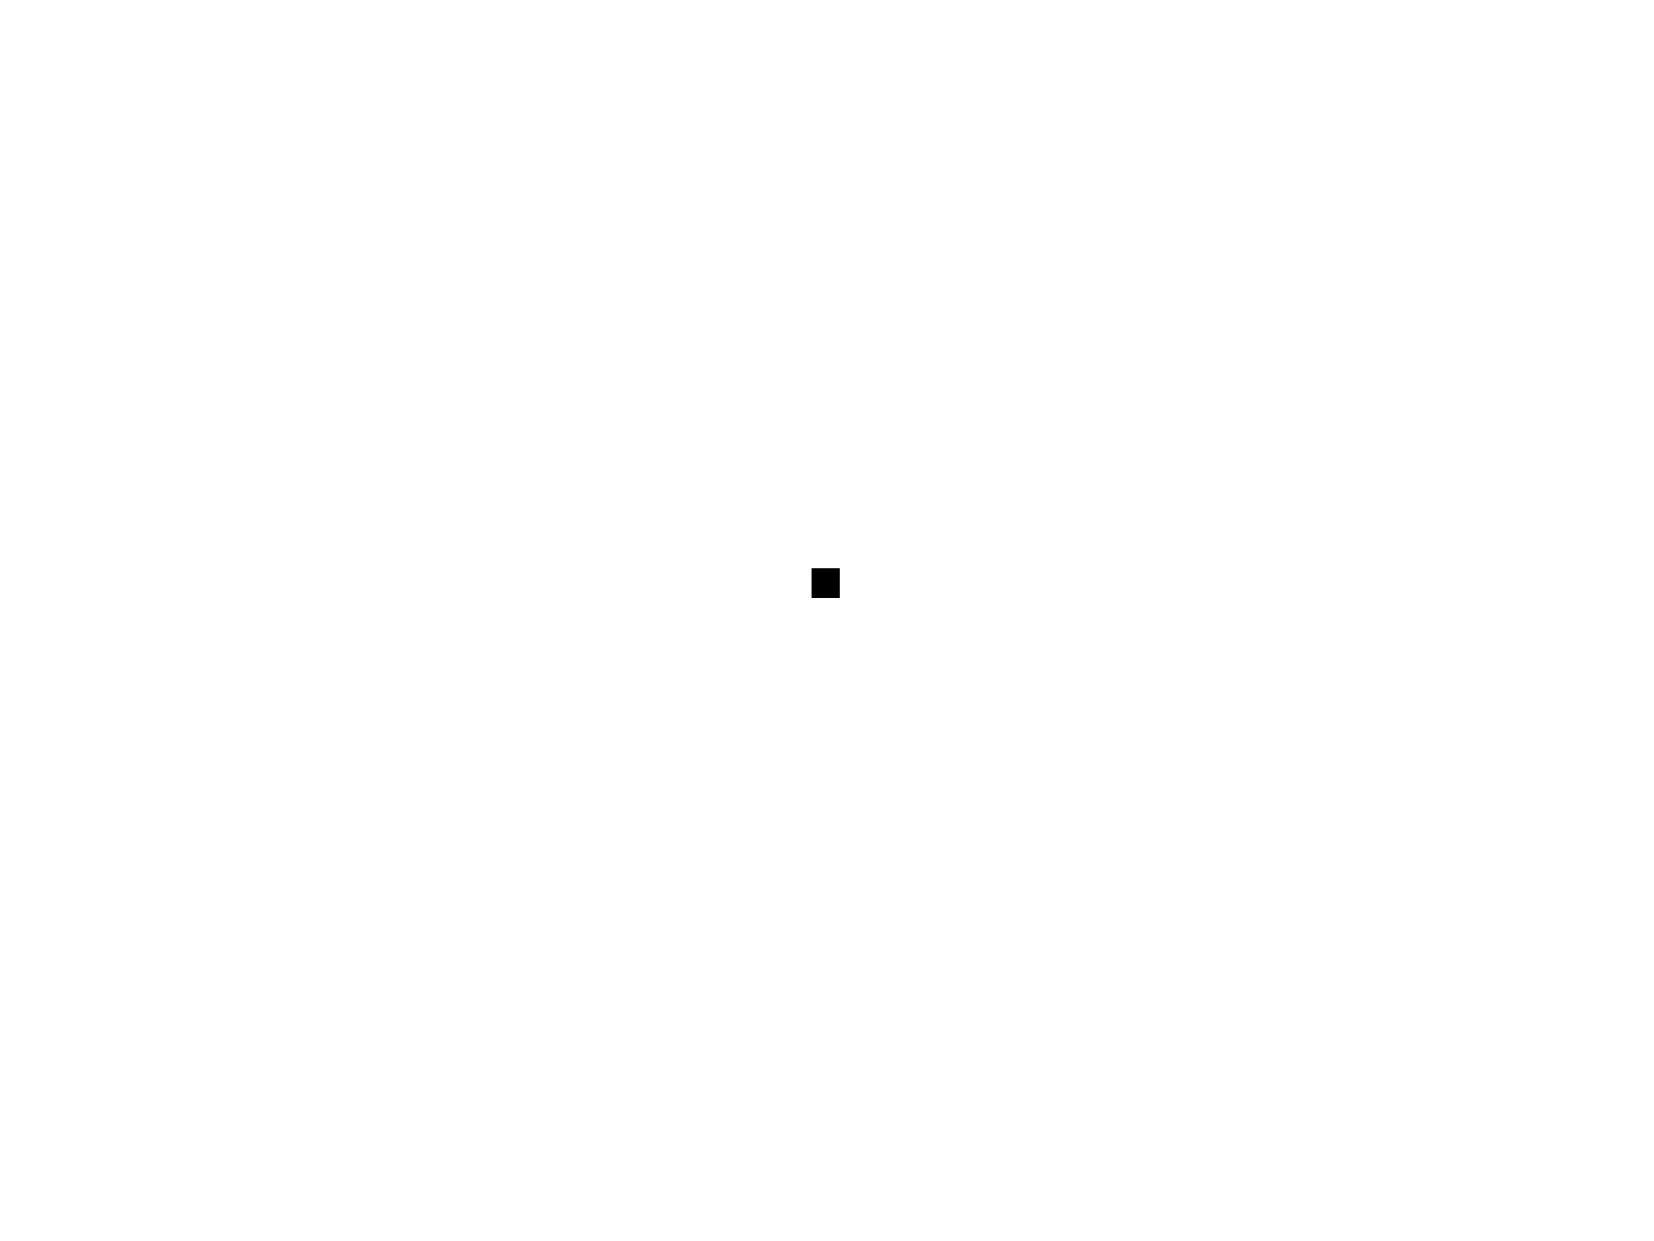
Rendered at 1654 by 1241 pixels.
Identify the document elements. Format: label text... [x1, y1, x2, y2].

text_box . [82, 49, 1571, 1010]
